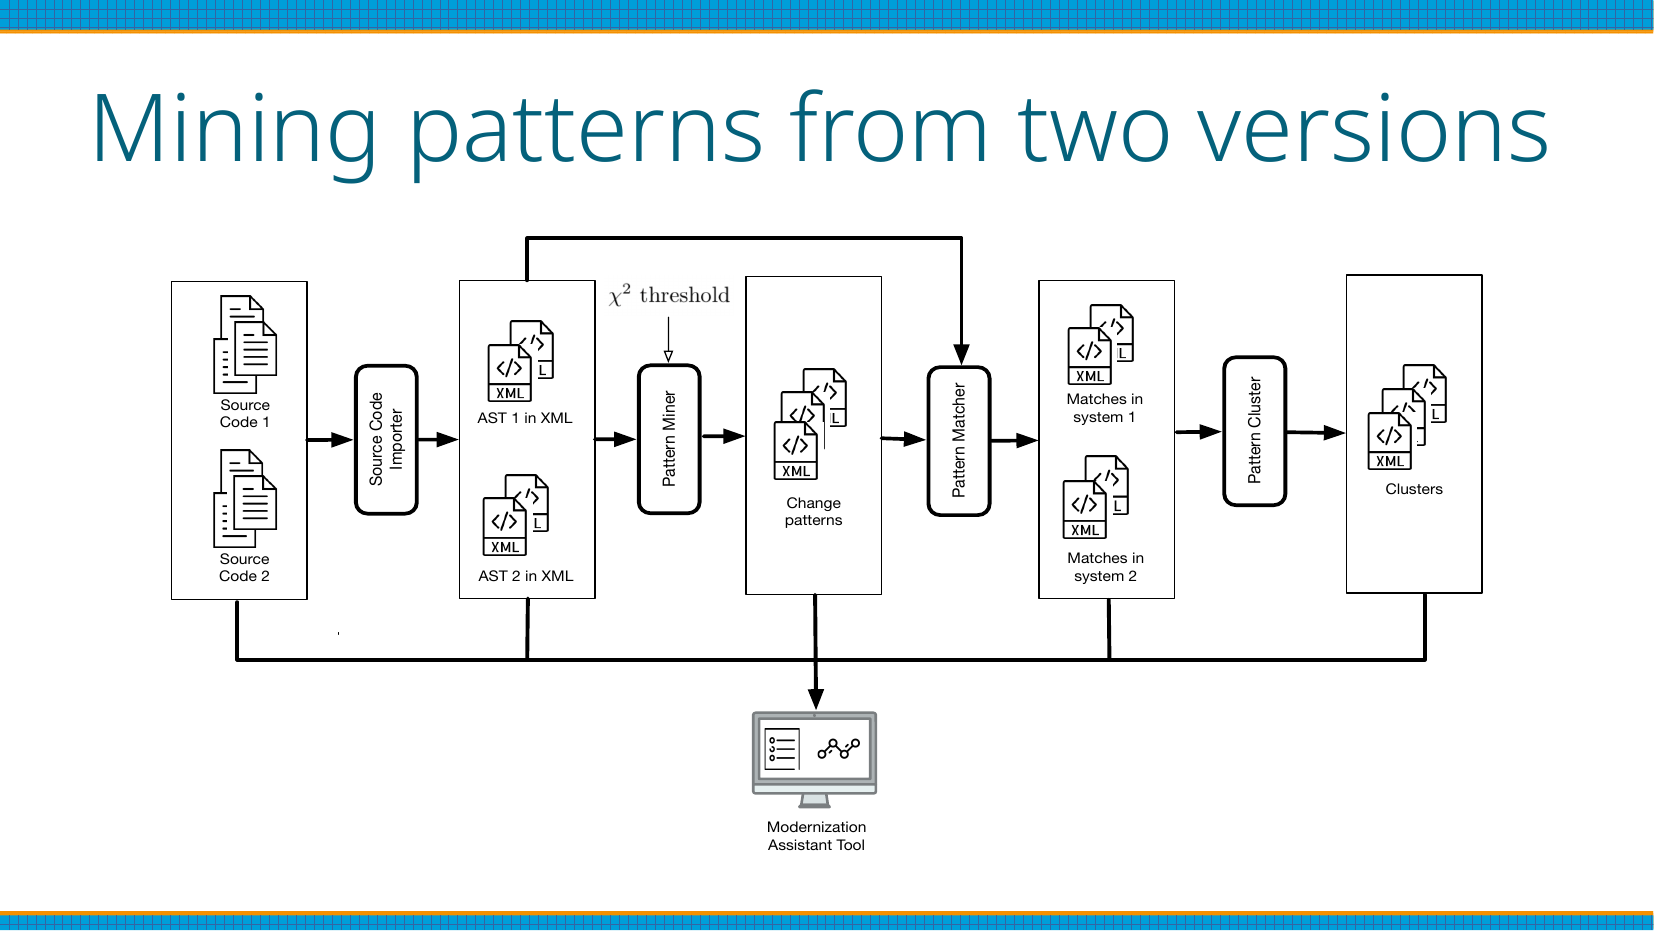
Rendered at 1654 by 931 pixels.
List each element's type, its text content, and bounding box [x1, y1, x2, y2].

title Mining patterns from two versions [88, 44, 1565, 207]
picture [169, 236, 1484, 863]
